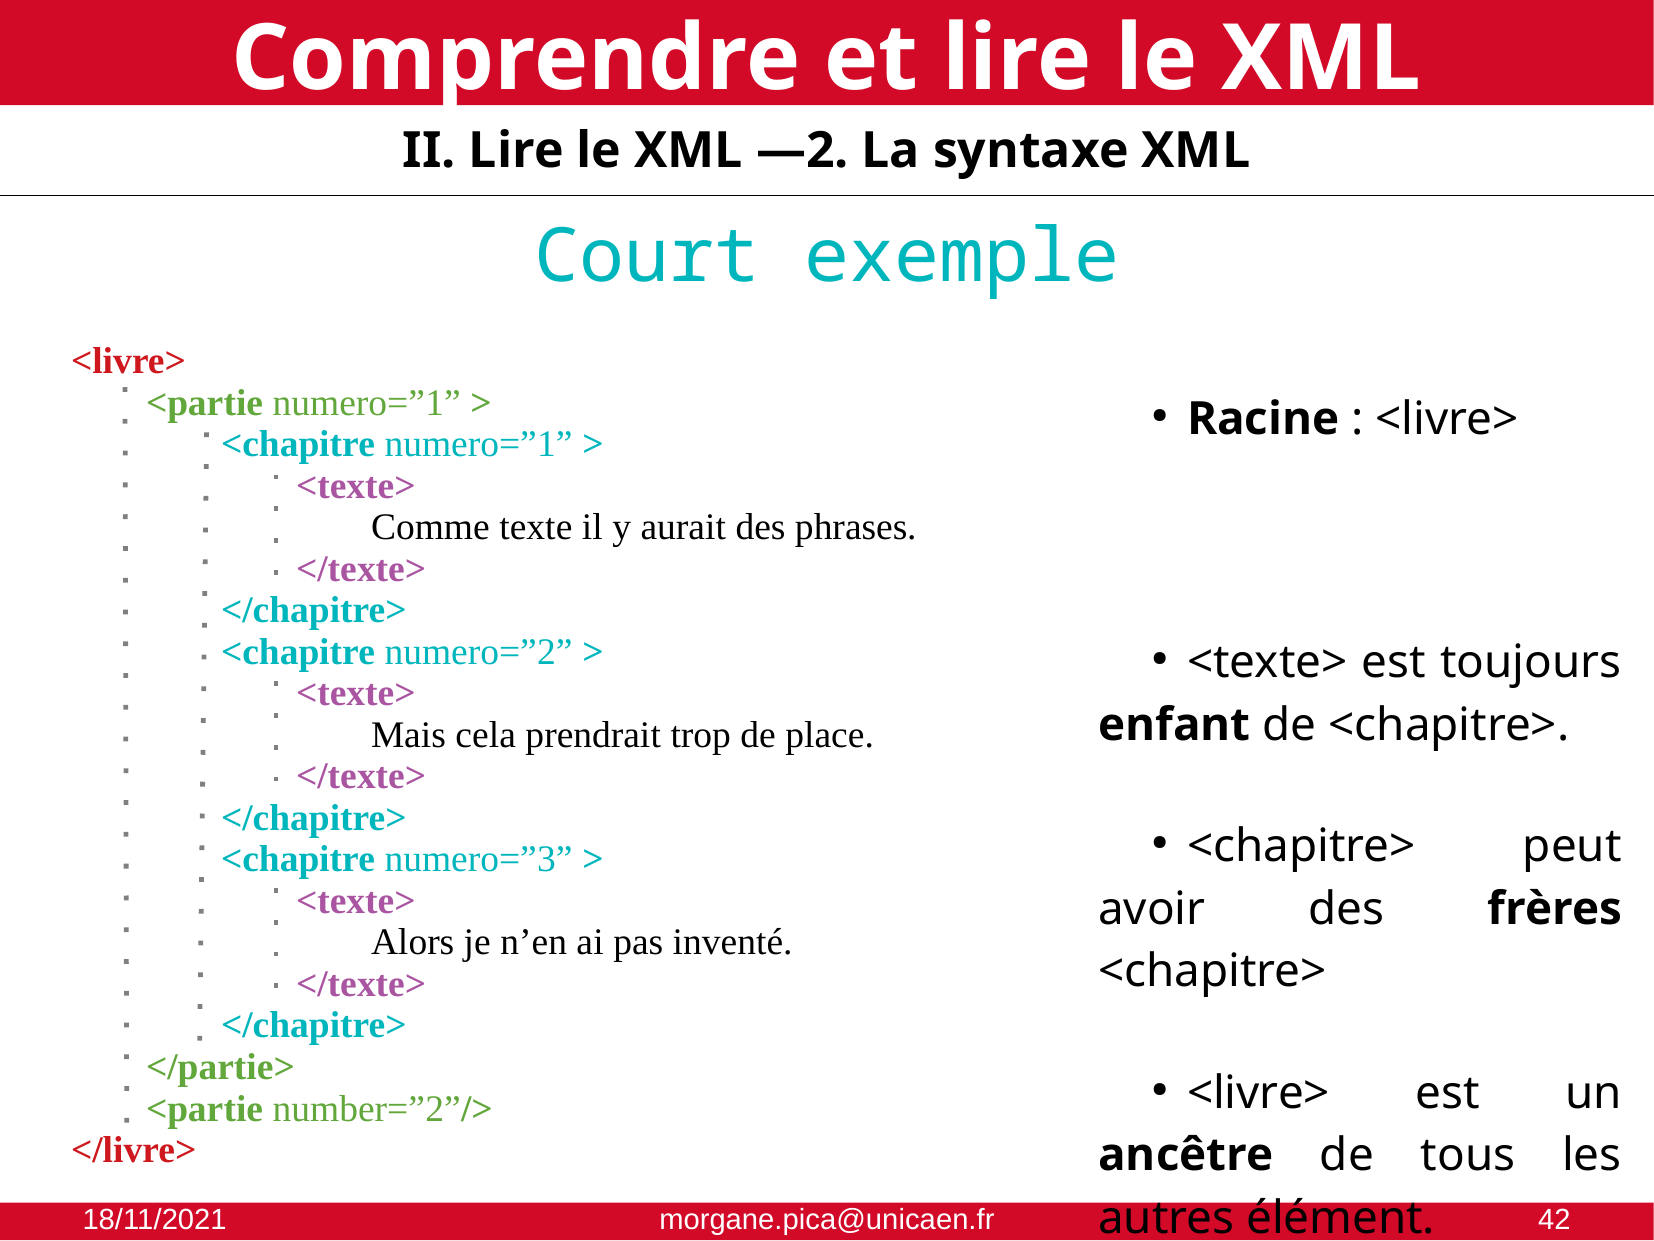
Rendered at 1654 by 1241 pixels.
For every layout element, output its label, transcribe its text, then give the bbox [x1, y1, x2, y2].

text_box Court exemple [161, 193, 1493, 284]
title Comprendre et lire le XML [0, 0, 1654, 106]
text_box <livre> <partie numero=”1” > <chapitre numero=”1” > <texte> Comme texte il y aurait des phrases. </texte> </chapitre> <chapitre numero=”2” > <texte> Mais cela prendrait trop de place. </texte> </chapitre> <chapitre numero=”3” > <texte> Alors je n’en ai pas inventé. </texte> </chapitre> </partie> <partie number=”2”/> </livre> [56, 332, 1128, 1195]
title II. Lire le XML —2. La syntaxe XML [0, 106, 1654, 191]
text_box Racine : <livre> <texte> est toujours enfant de <chapitre>. <chapitre> peut avoir des frères <chapitre> <livre> est un ancêtre de tous les autres élément. [1048, 377, 1637, 1144]
